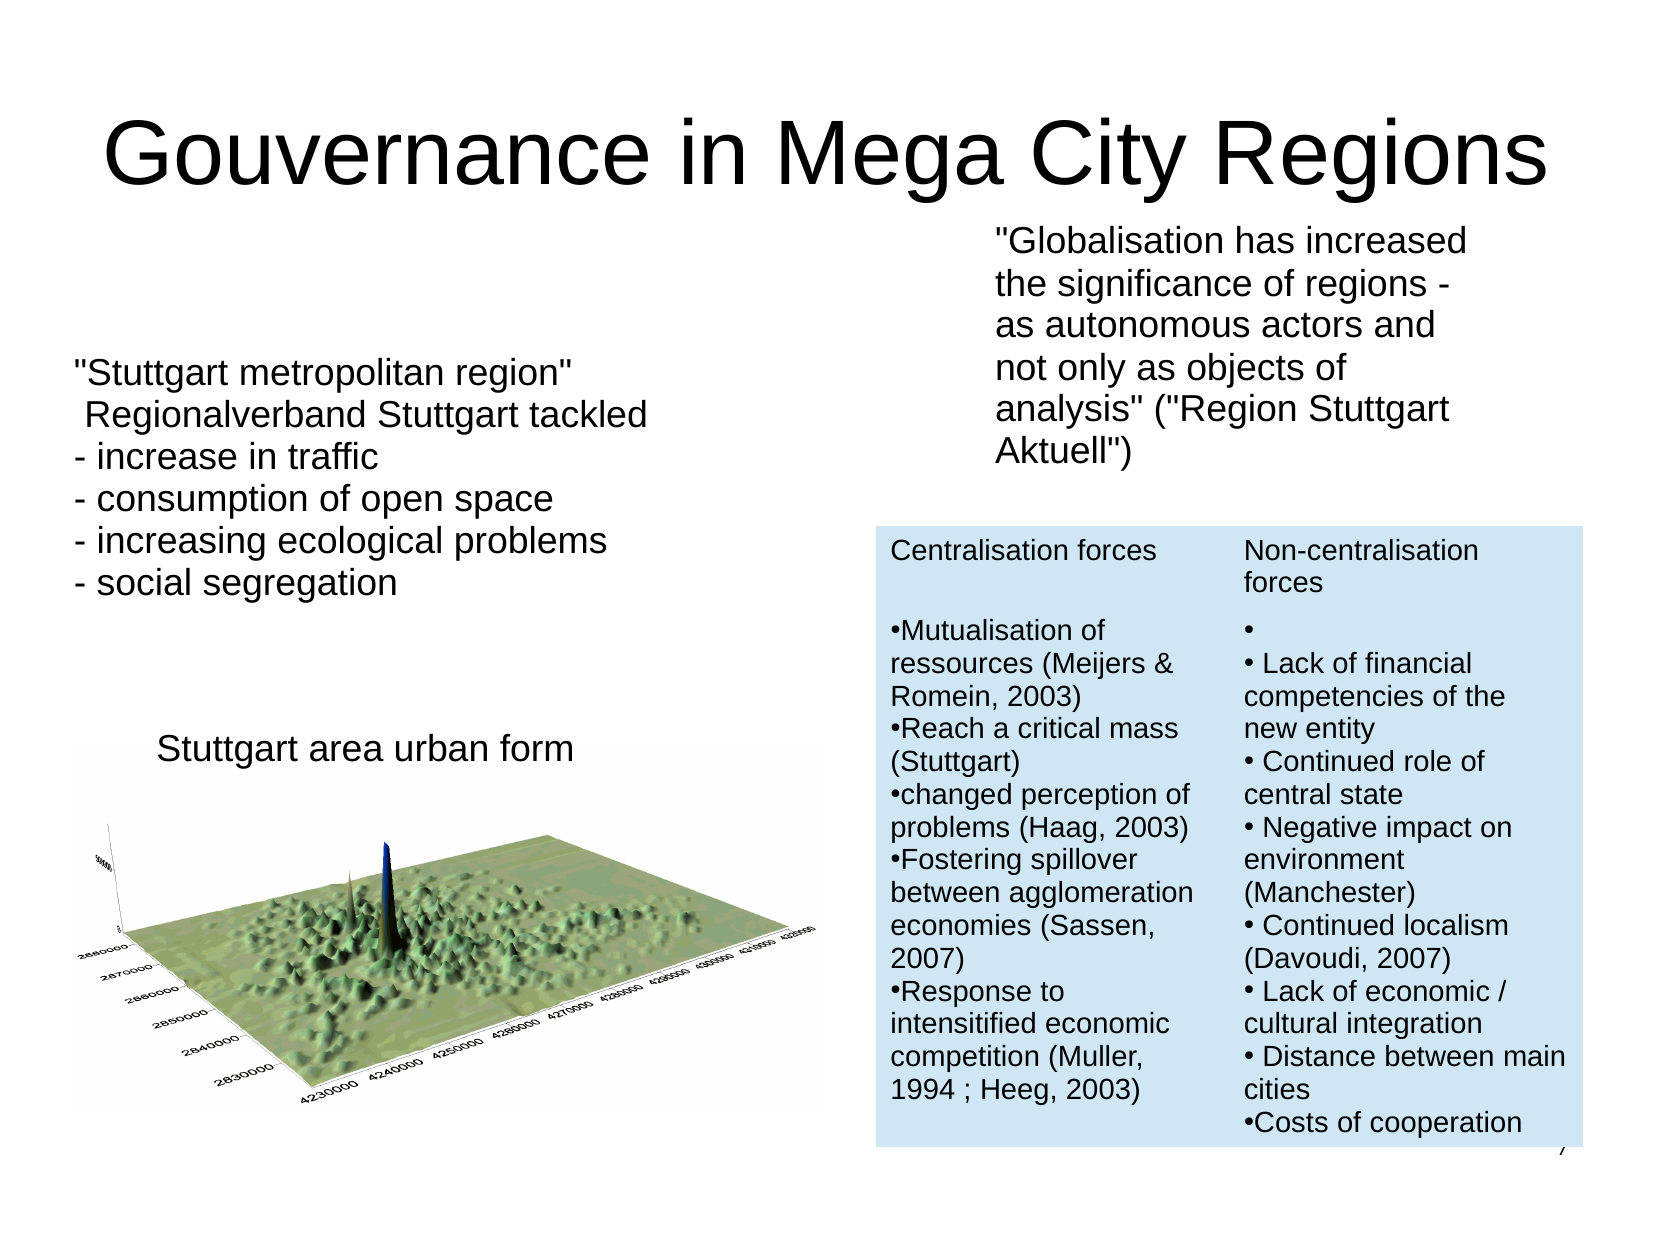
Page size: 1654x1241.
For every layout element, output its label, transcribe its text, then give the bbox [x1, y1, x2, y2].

text_box "Globalisation has increased the significance of regions - as autonomous actors and not only as objects of analysis" ("Region Stuttgart Aktuell") [980, 212, 1497, 480]
title Gouvernance in Mega City Regions [82, 49, 1571, 257]
table_cell Lack of financial competencies of the new entity Continued role of central state Negative impact on environment (Manchester) Continued localism (Davoudi, 2007) Lack of economic / cultural integration Distance between main cities Costs of cooperation [1229, 607, 1583, 1147]
text_box Stuttgart area urban form [141, 720, 591, 778]
table_cell Mutualisation of ressources (Meijers & Romein, 2003) Reach a critical mass (Stuttgart) changed perception of problems (Haag, 2003) Fostering spillover between agglomeration economies (Sassen, 2007) Response to intensitified economic competition (Muller, 1994 ; Heeg, 2003) [876, 607, 1229, 1147]
table_header Non-centralisation forces [1229, 526, 1583, 607]
picture [66, 744, 826, 1111]
text_box "Stuttgart metropolitan region" Regionalverband Stuttgart tackled - increase in traffic - consumption of open space - increasing ecological problems - social segregation [59, 259, 863, 948]
table_header Centralisation forces [876, 526, 1229, 607]
